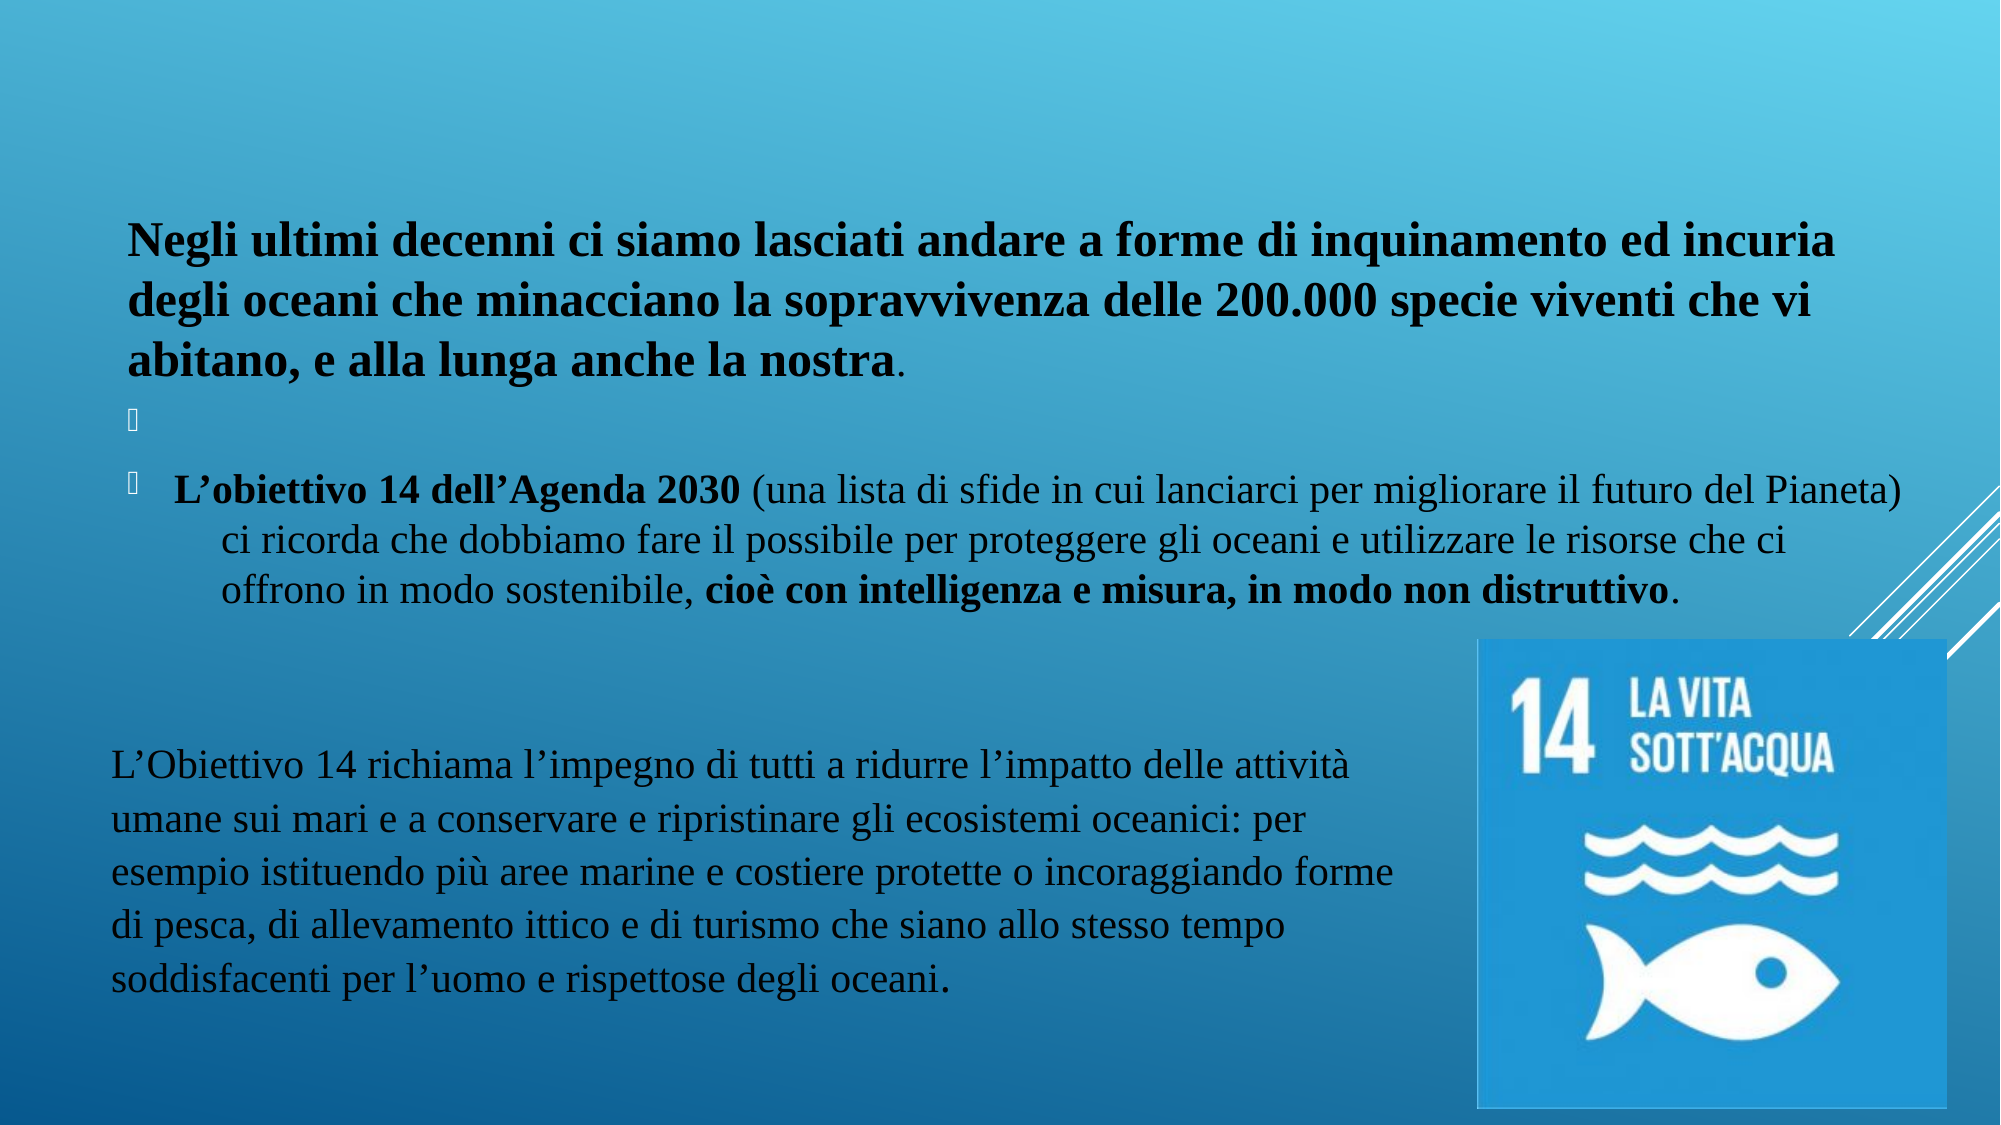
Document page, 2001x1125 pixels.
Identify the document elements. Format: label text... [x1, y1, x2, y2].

text_box L’Obiettivo 14 richiama l’impegno di tutti a ridurre l’impatto delle attività umane sui mari e a conservare e ripristinare gli ecosistemi oceanici: per esempio istituendo più aree marine e costiere protette o incoraggiando forme di pesca, di allevamento ittico e di turismo che siano allo stesso tempo soddisfacenti per l’uomo e rispettose degli oceani. [95, 725, 1452, 1009]
picture [1477, 639, 1947, 1109]
list Negli ultimi decenni ci siamo lasciati andare a forme di inquinamento ed incuria degli oceani che minacciano la sopravvivenza delle 200.000 specie viventi che vi abitano, e alla lunga anche la nostra. L’obiettivo 14 dell’Agenda 2030 (una lista di sfide in cui lanciarci per migliorare il futuro del Pianeta) ci ricorda che dobbiamo fare il possibile per proteggere gli oceani e utilizzare le risorse che ci offrono in modo sostenibile, cioè con intelligenza e misura, in modo non distruttivo. [112, 112, 1929, 706]
